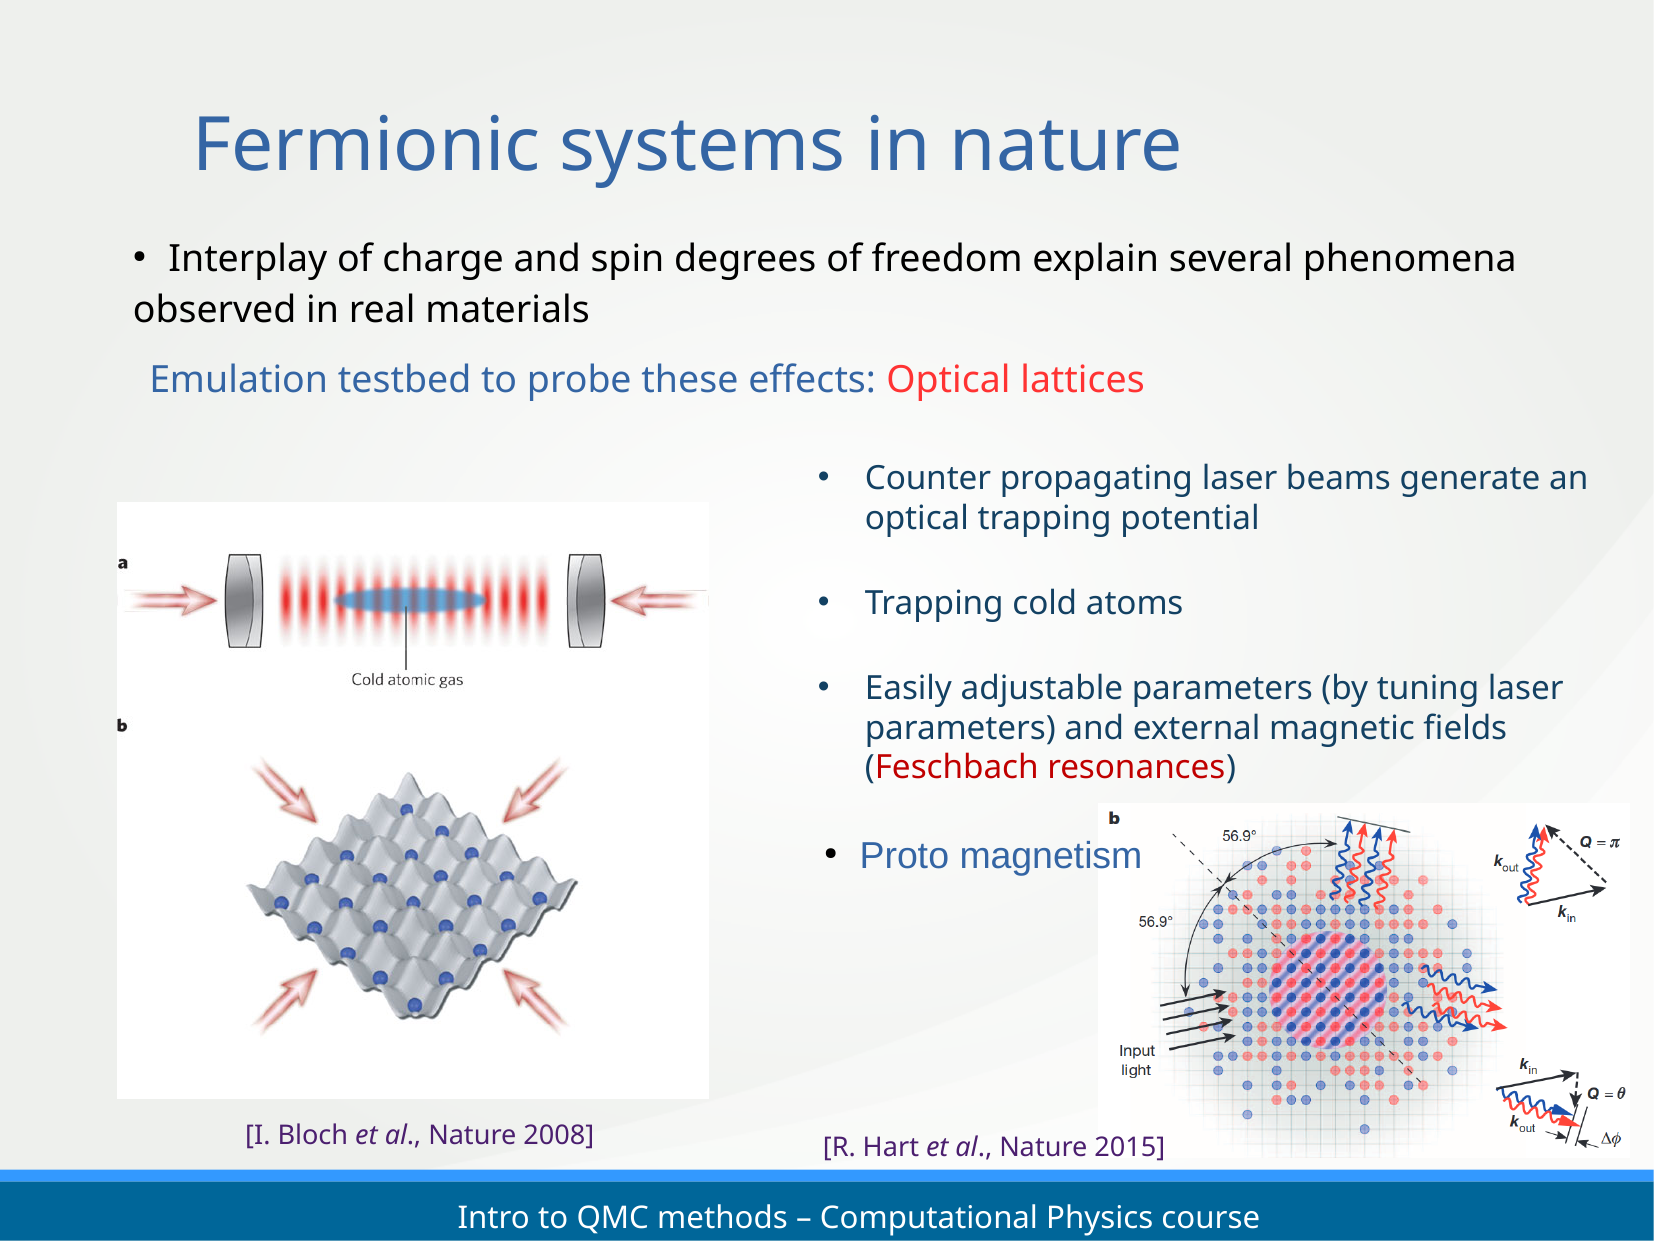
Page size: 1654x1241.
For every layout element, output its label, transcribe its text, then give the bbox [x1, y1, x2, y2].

text_box [I. Bloch et al., Nature 2008] [230, 1110, 610, 1158]
text_box Fermionic systems in nature [141, 82, 1156, 182]
text_box Proto magnetism [809, 826, 1158, 884]
picture [0, 0, 1654, 1169]
text_box [R. Hart et al., Nature 2015] [808, 1121, 1181, 1170]
text_box Interplay of charge and spin degrees of freedom explain several phenomena observed in real materials [118, 224, 1654, 367]
text_box Emulation testbed to probe these effects: Optical lattices [134, 344, 1143, 402]
text_box Counter propagating laser beams generate an optical trapping potential Trapping cold atoms Easily adjustable parameters (by tuning laser parameters) and external magnetic fields (Feschbach resonances) [803, 448, 1607, 794]
